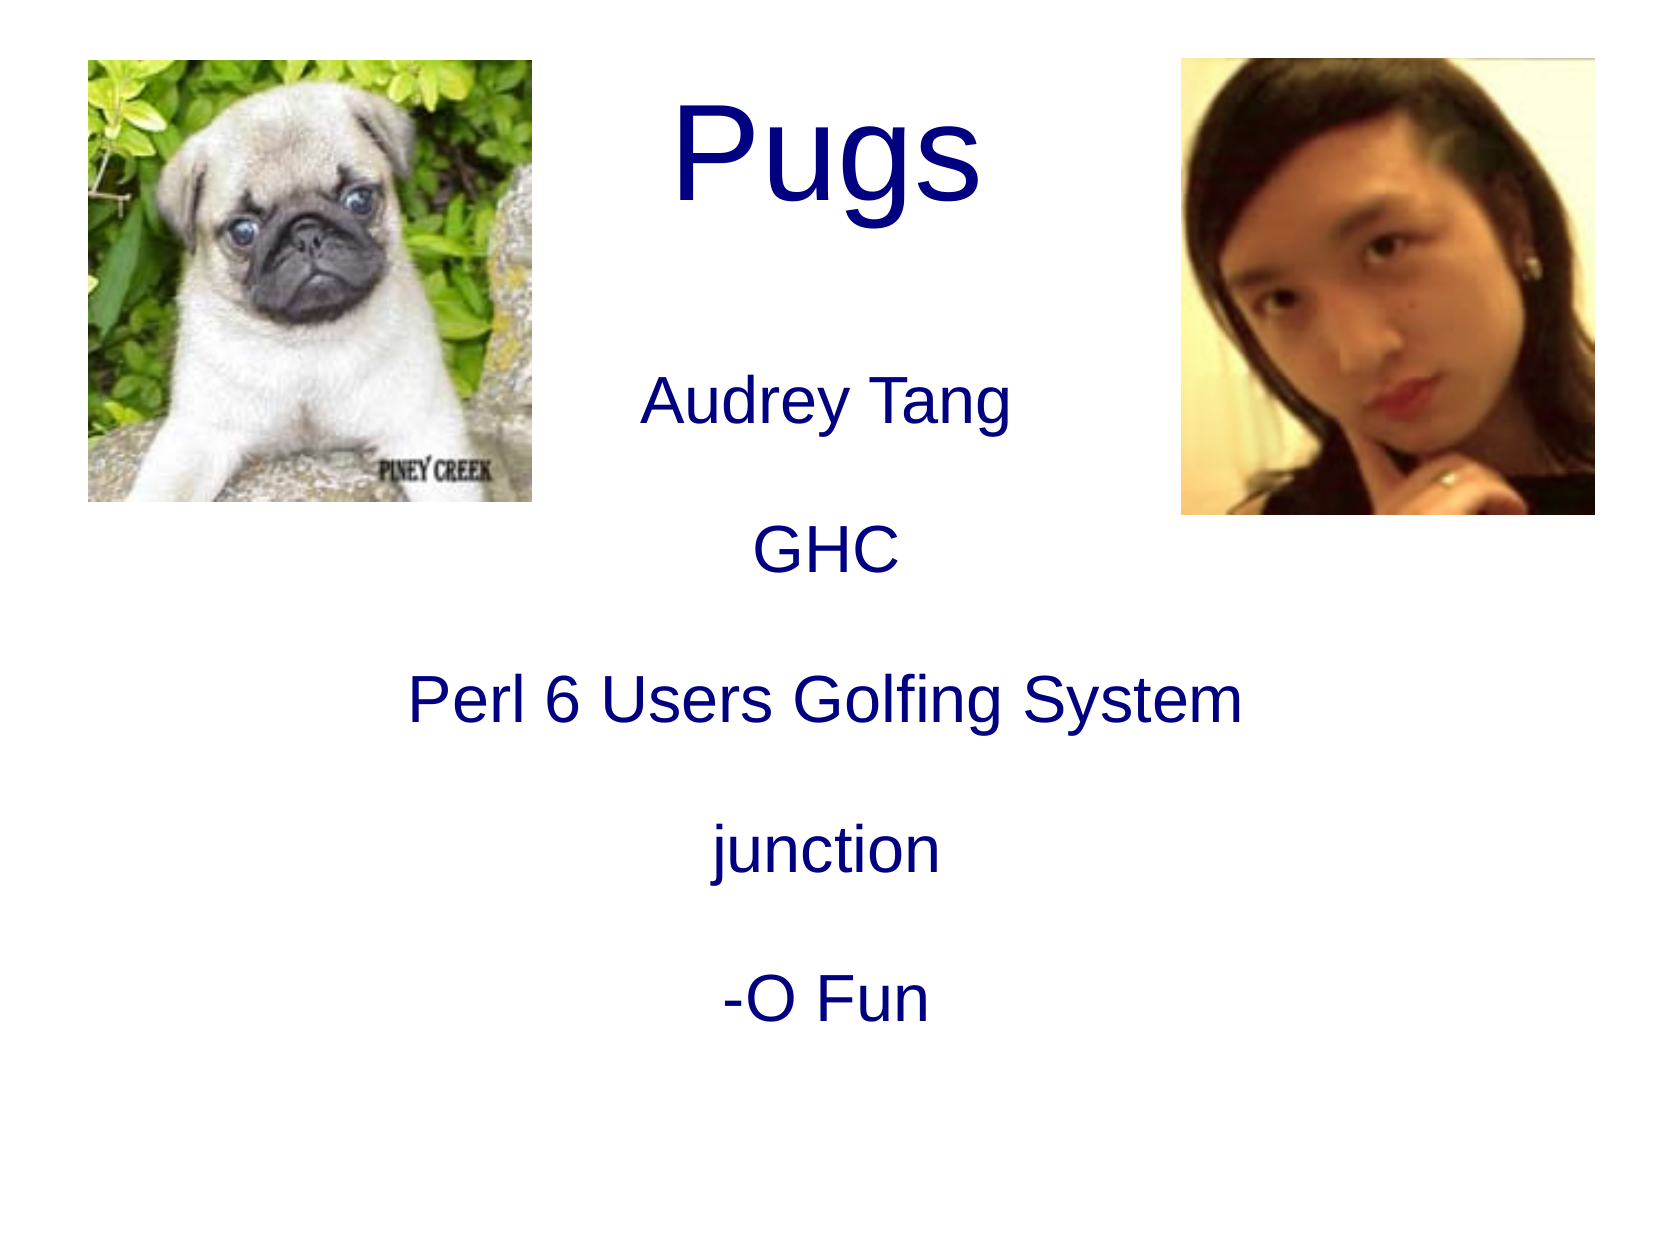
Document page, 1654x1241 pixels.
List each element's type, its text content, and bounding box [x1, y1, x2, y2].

subtitle Audrey Tang GHC Perl 6 Users Golfing System junction -O Fun [82, 290, 1571, 1109]
picture [1181, 58, 1595, 515]
title Pugs [82, 49, 1571, 257]
picture [88, 60, 532, 502]
